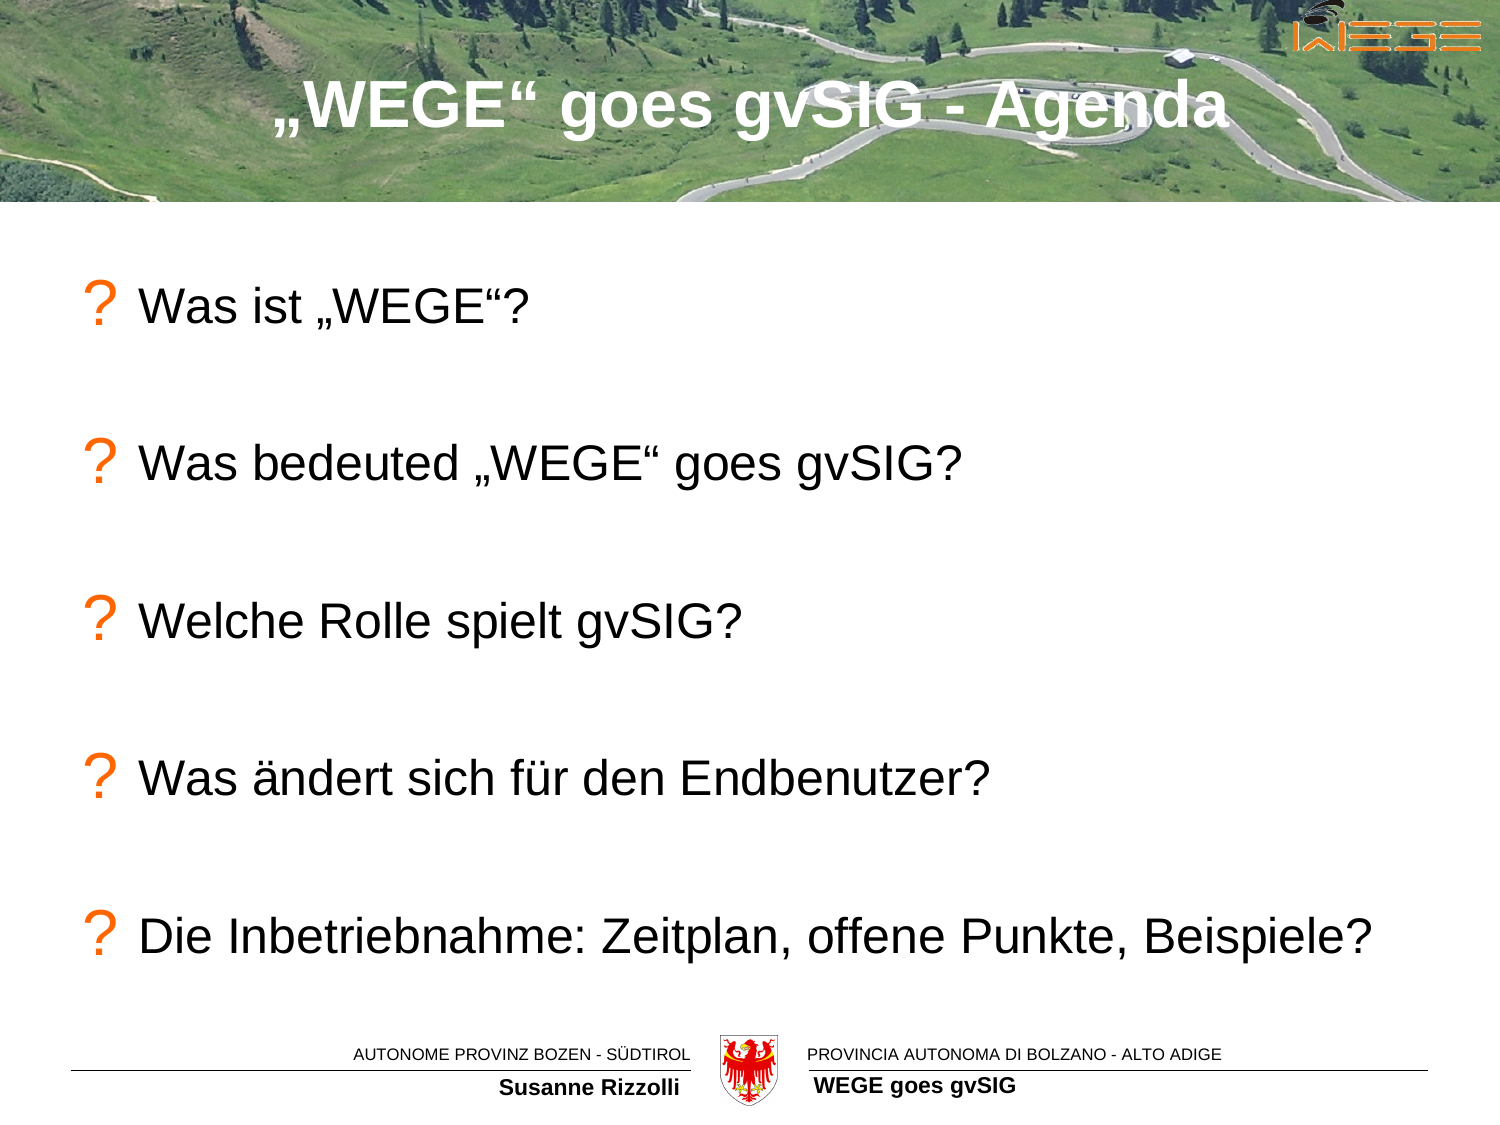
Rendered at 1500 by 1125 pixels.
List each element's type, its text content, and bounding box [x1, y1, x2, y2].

list Was ist „WEGE“? Was bedeuted „WEGE“ goes gvSIG? Welche Rolle spielt gvSIG? Was ändert sich für den Endbenutzer? Die Inbetriebnahme: Zeitplan, offene Punkte, Beispiele? [67, 265, 1418, 1125]
title „WEGE“ goes gvSIG - Agenda [75, 7, 1426, 195]
picture [0, 72, 1500, 202]
